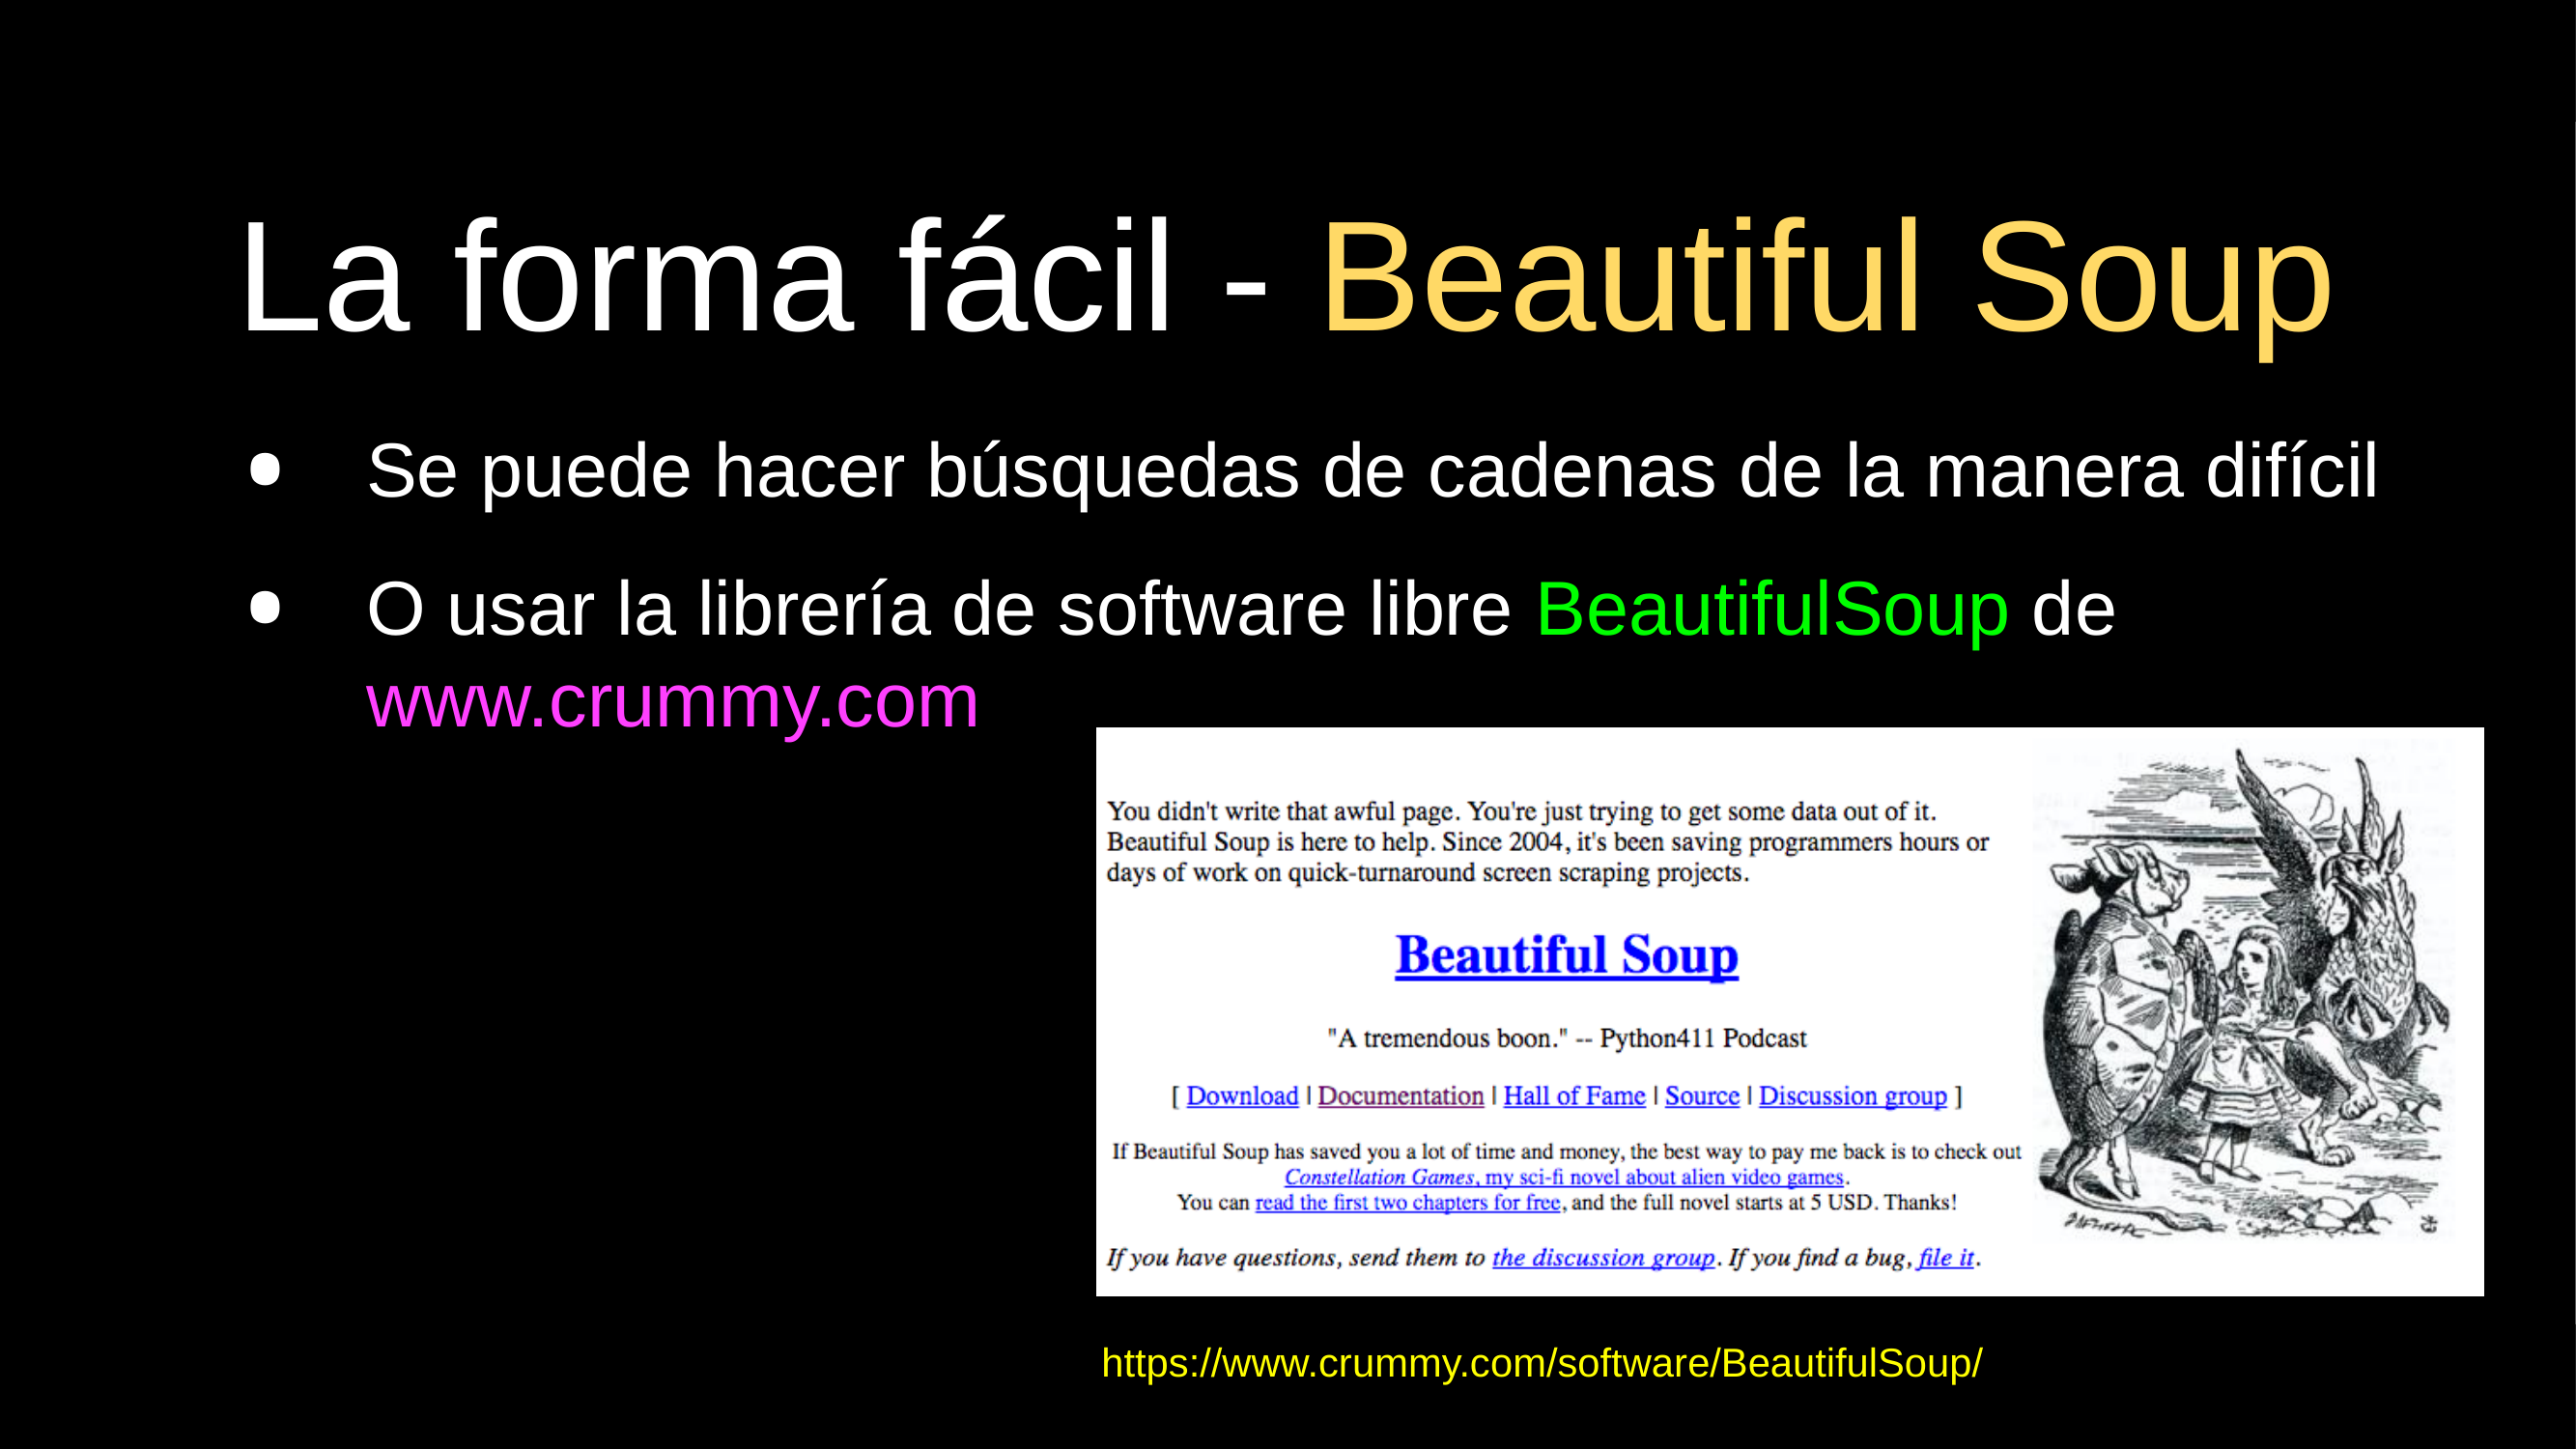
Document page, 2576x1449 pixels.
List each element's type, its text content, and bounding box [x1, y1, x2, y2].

text_box https://www.crummy.com/software/BeautifulSoup/ [1087, 1329, 1998, 1393]
picture [1096, 727, 2484, 1296]
list Se puede hacer búsquedas de cadenas de la manera difícil O usar la librería de software libre BeautifulSoup de www.crummy.com [183, 412, 2391, 1317]
title La forma fácil - Beautiful Soup [183, 133, 2391, 403]
